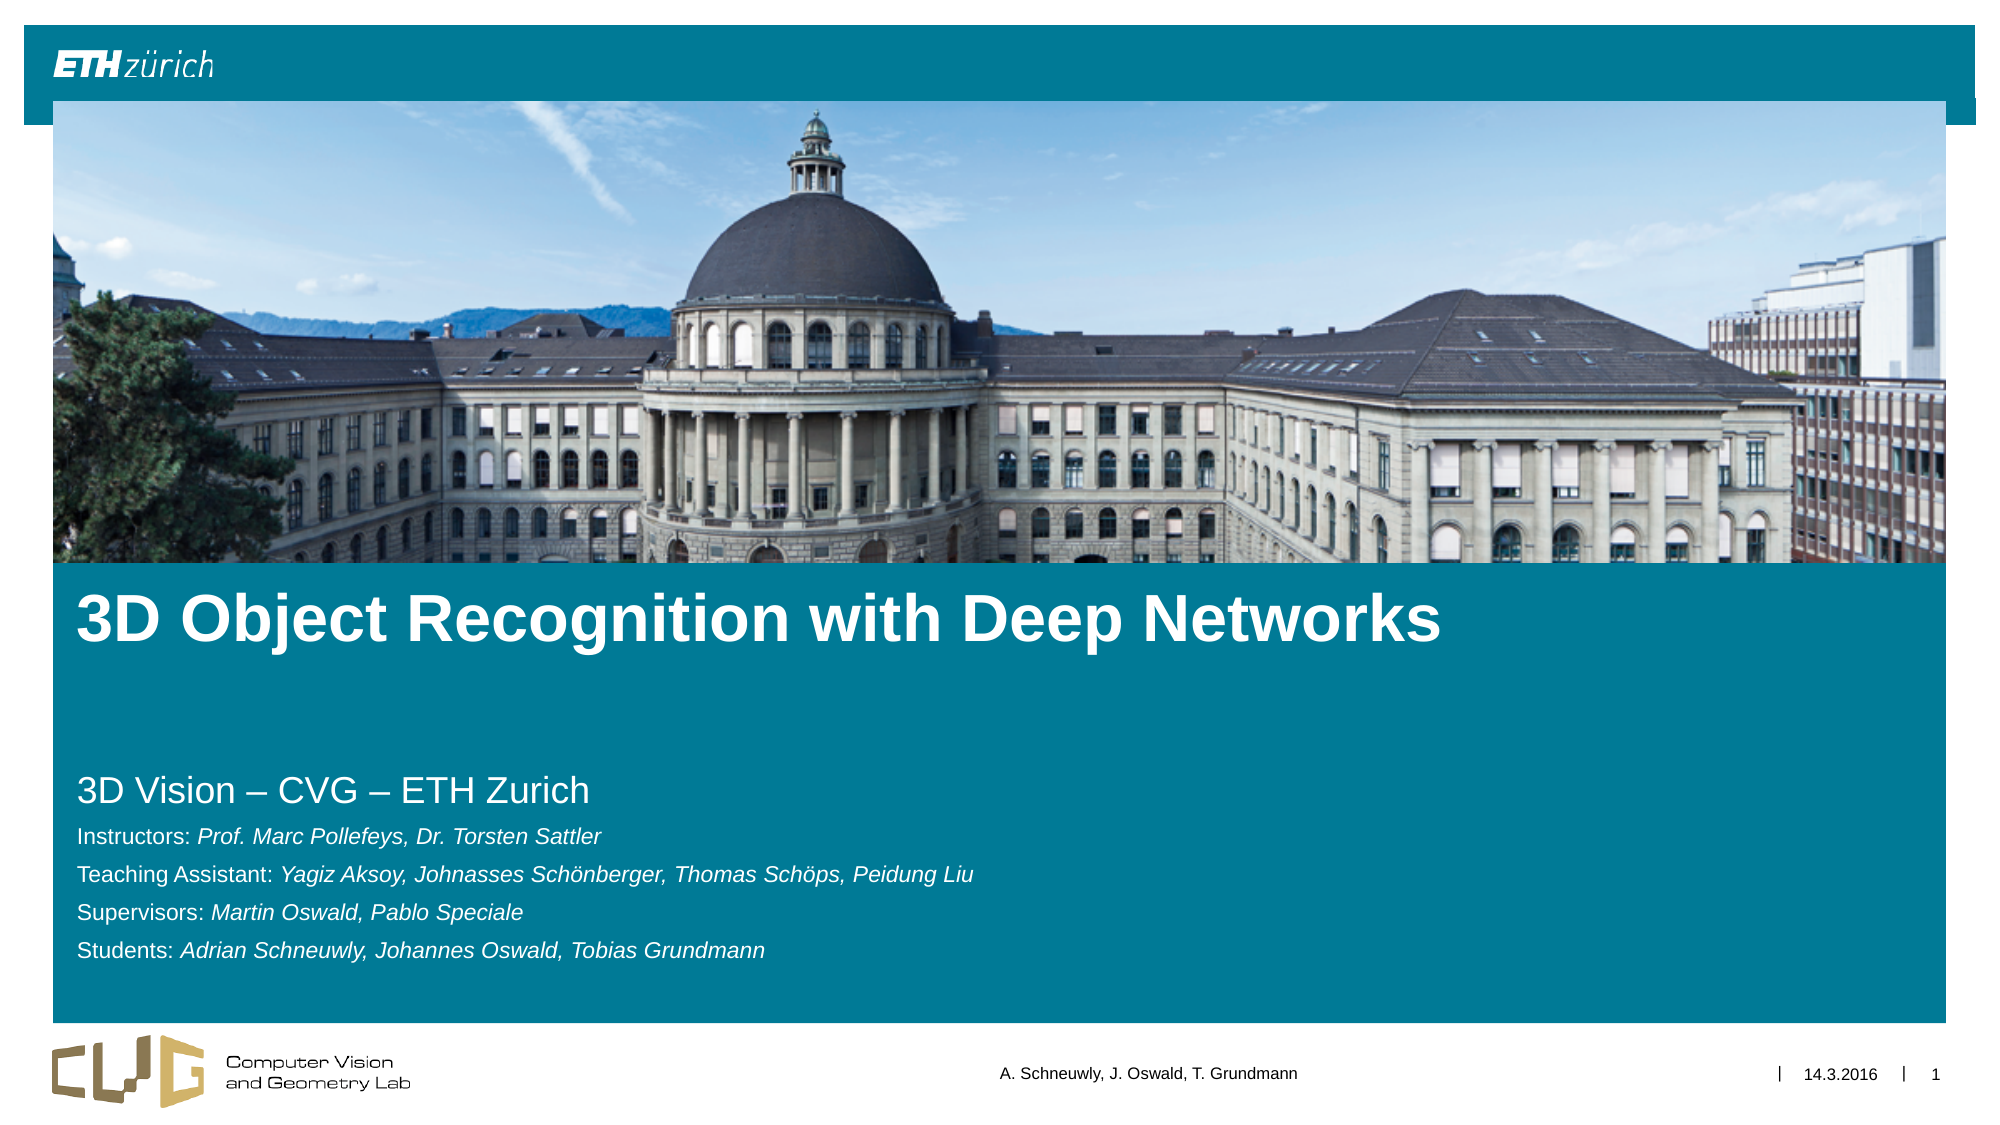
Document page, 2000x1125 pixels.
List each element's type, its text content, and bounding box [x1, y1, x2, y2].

subtitle 3D Vision – CVG – ETH Zurich Instructors: Prof. Marc Pollefeys, Dr. Torsten Sattler Teaching Assistant: Yagiz Aksoy, Johnasses Schönberger, Thomas Schöps, Peidung Liu Supervisors: Martin Oswald, Pablo Speciale Students: Adrian Schneuwly, Johannes Oswald, Tobias Grundmann [53, 752, 1946, 1024]
text_box 1 [1906, 1034, 1966, 1112]
text_box 14.3.2016 [1790, 1034, 1892, 1112]
title 3D Object Recognition with Deep Networks [53, 563, 1946, 752]
text_box A. Schneuwly, J. Oswald, T. Grundmann [999, 1034, 1760, 1111]
picture [53, 102, 1946, 562]
